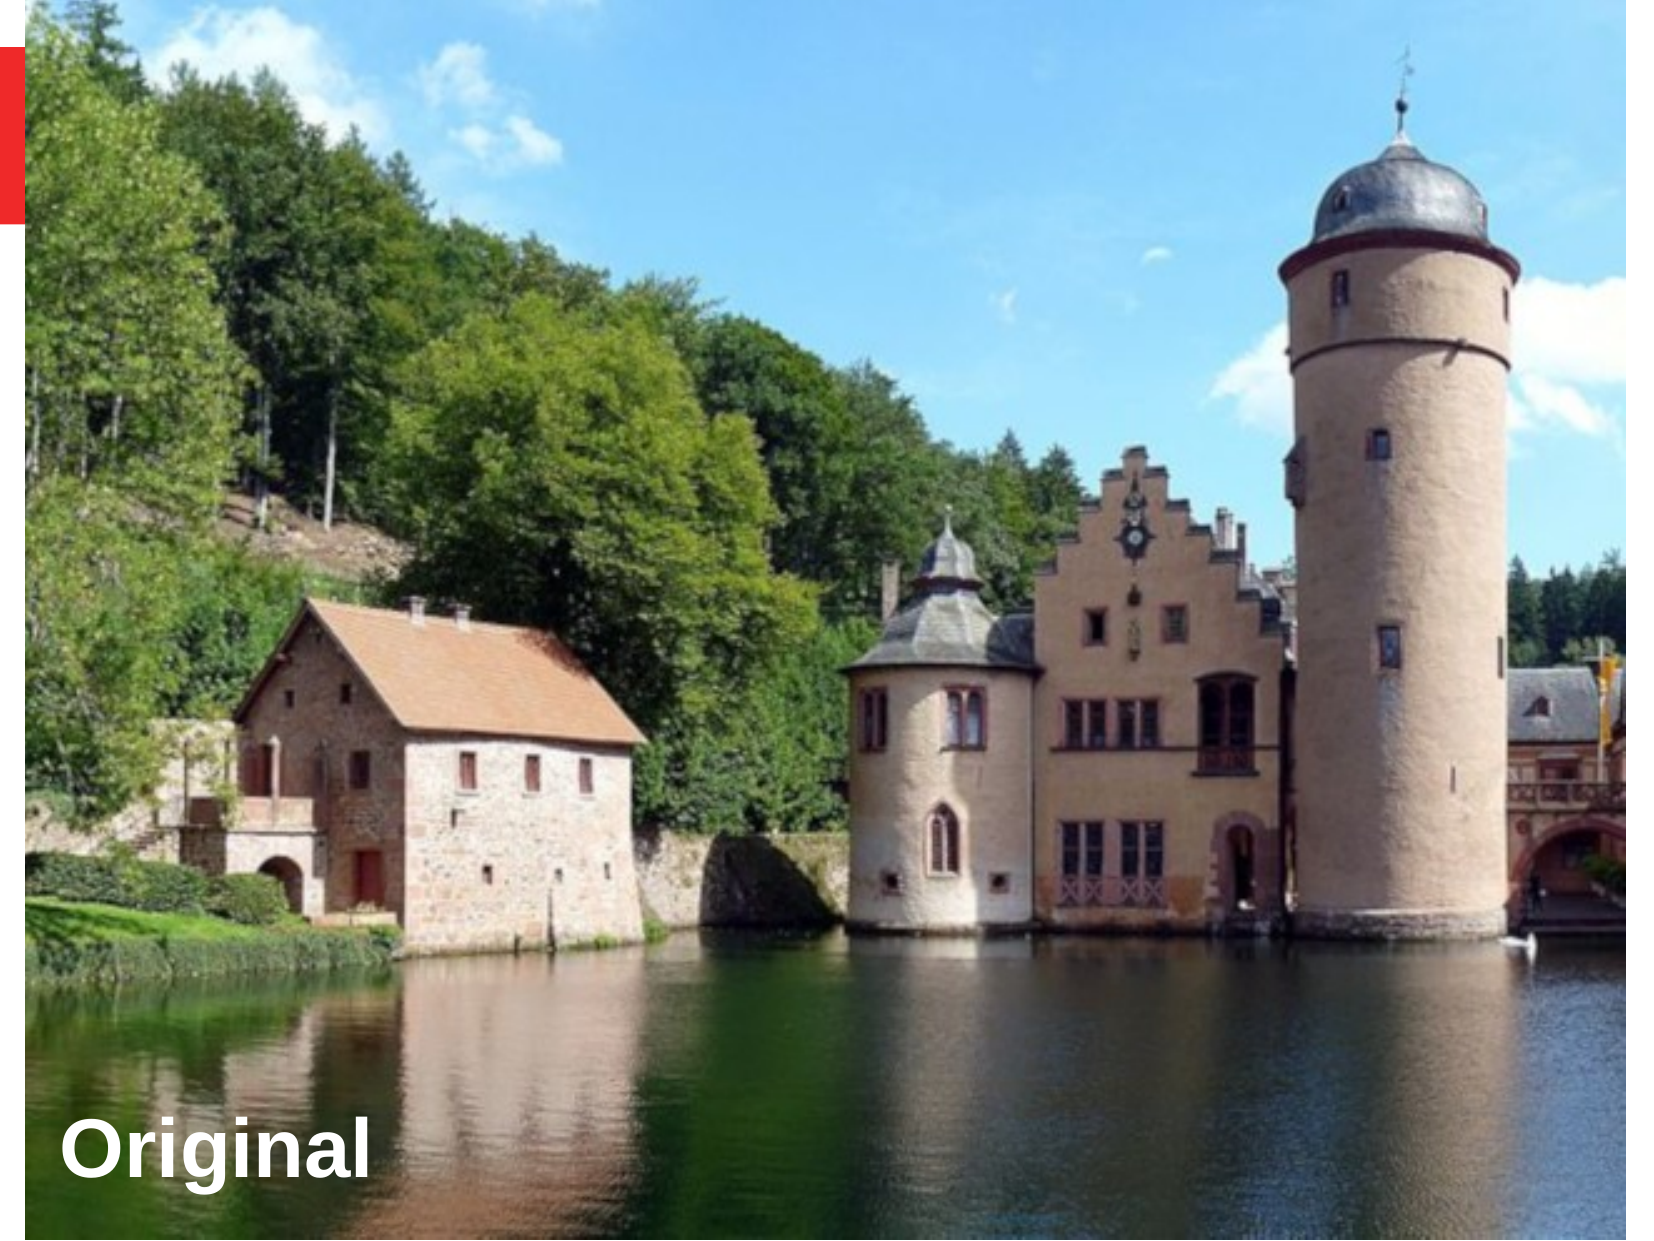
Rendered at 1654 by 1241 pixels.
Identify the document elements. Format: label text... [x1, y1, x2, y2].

text_box Original [45, 1095, 1471, 1216]
picture [25, 0, 1626, 1240]
